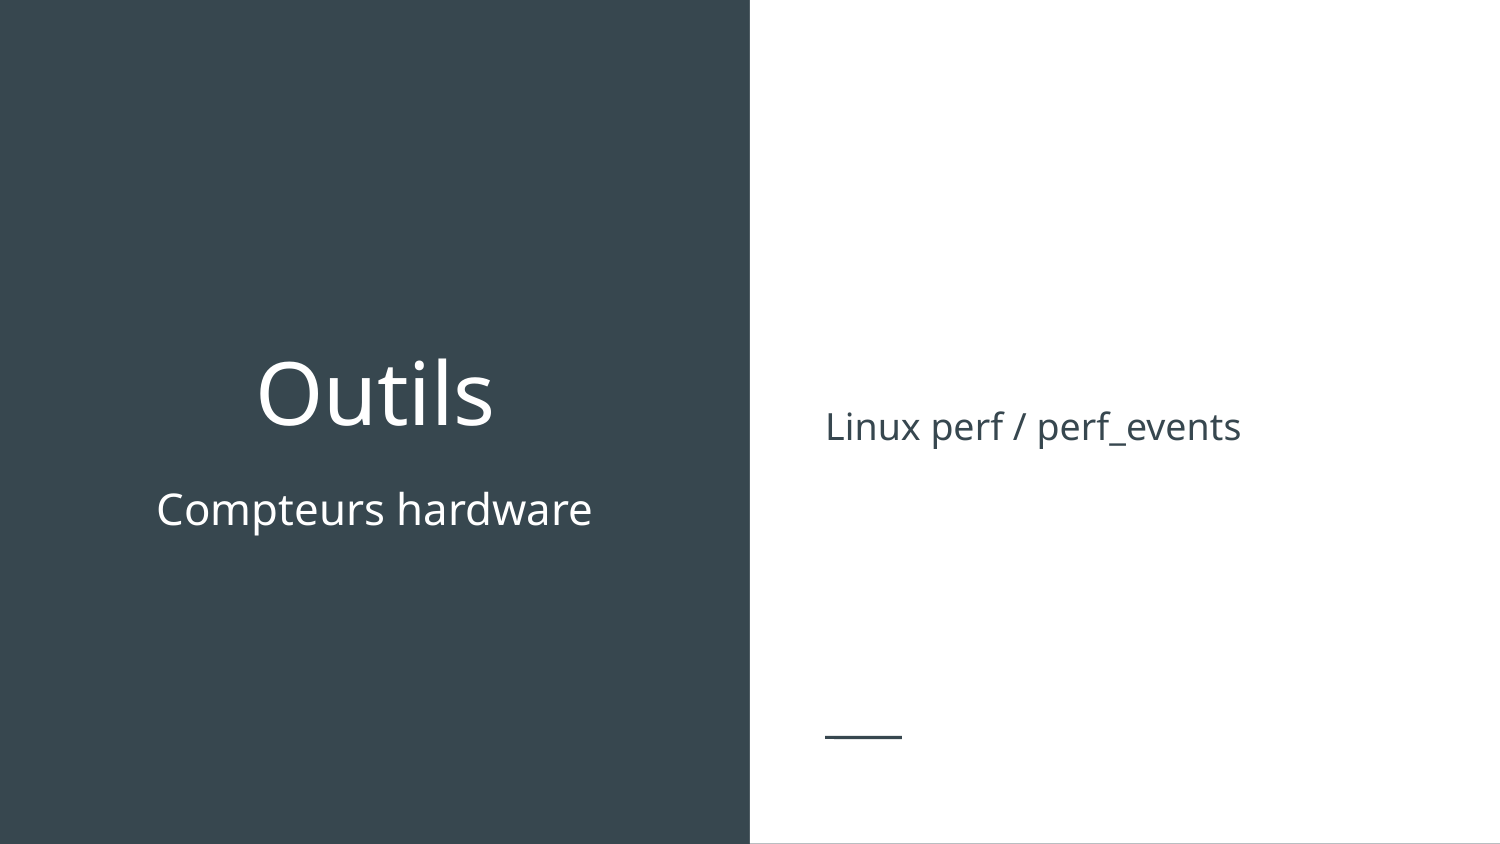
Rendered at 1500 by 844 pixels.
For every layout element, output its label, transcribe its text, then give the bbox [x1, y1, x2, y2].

subtitle Compteurs hardware [43, 466, 708, 688]
title Outils [43, 177, 708, 458]
list Linux perf / perf_events [810, 118, 1440, 725]
